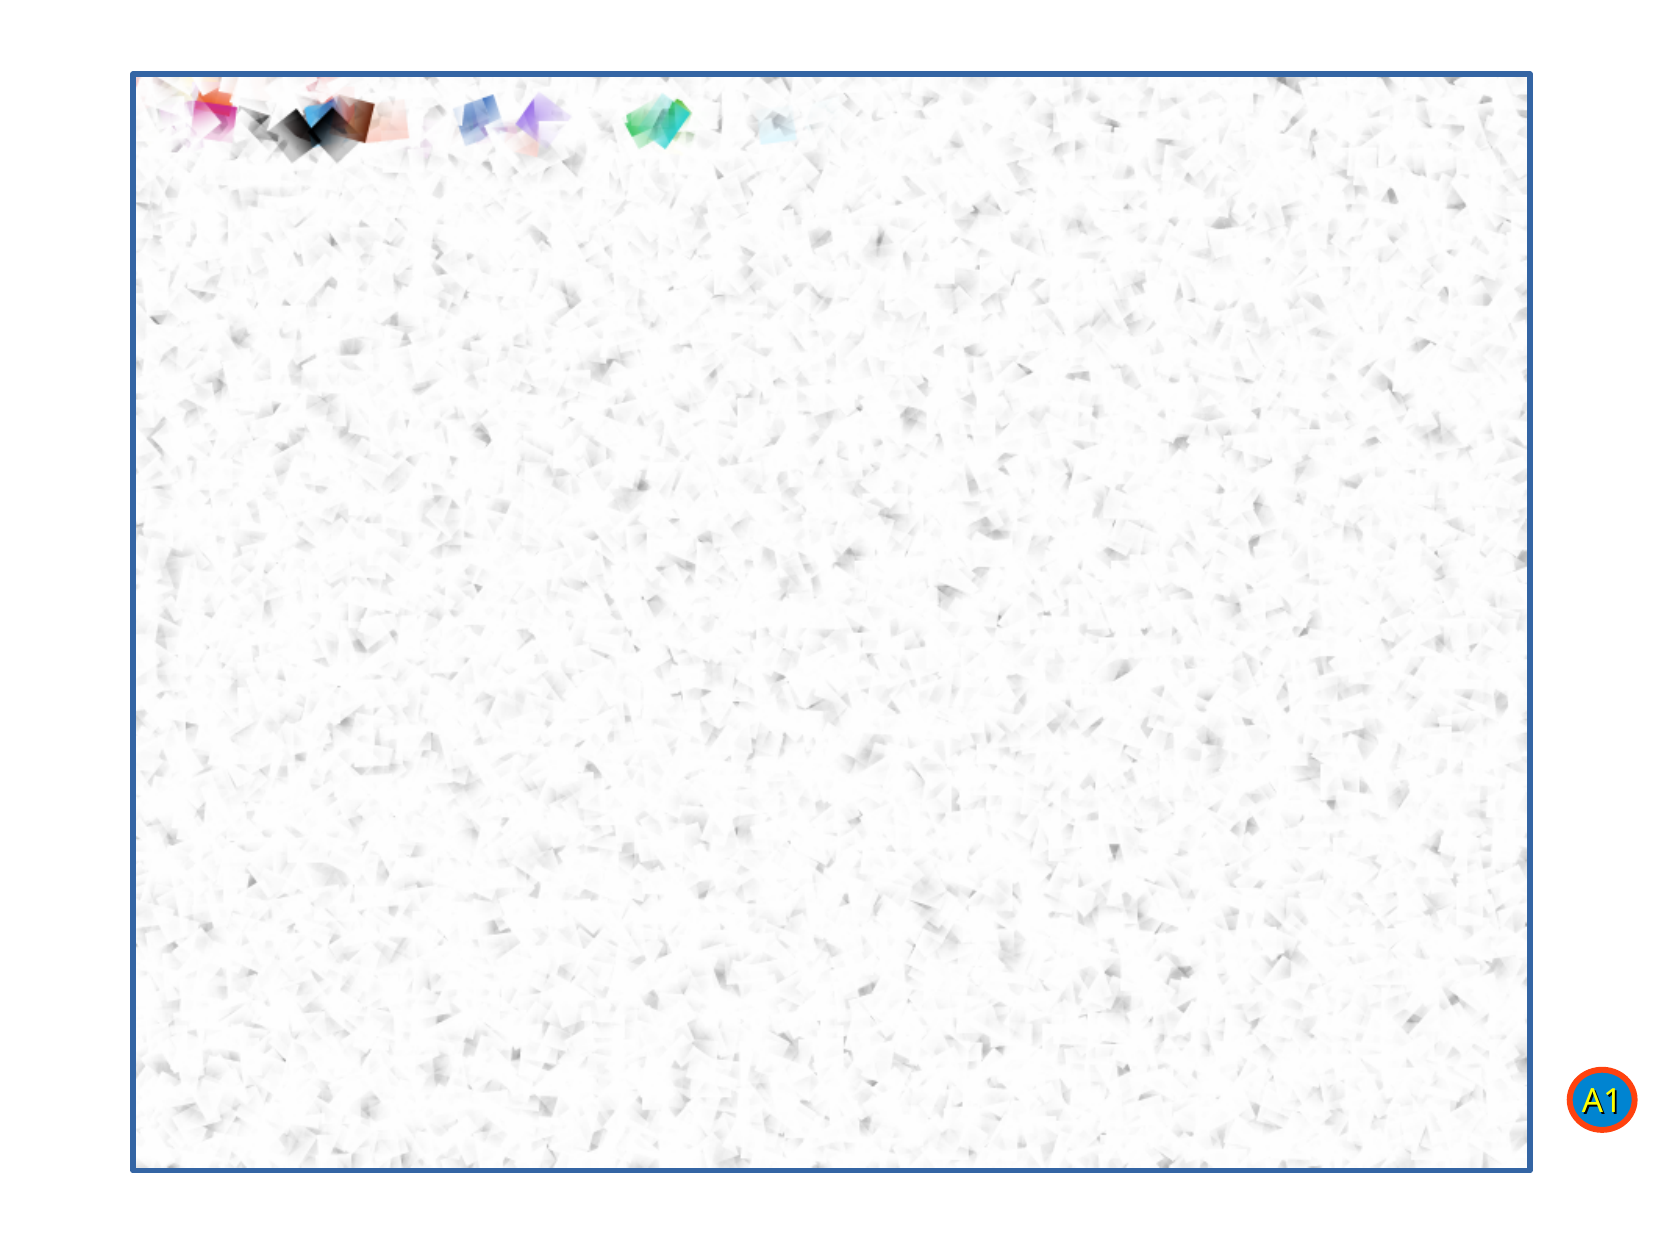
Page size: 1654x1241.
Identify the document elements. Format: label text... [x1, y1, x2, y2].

picture [136, 77, 1527, 1168]
text_box A1 [1569, 1069, 1635, 1130]
